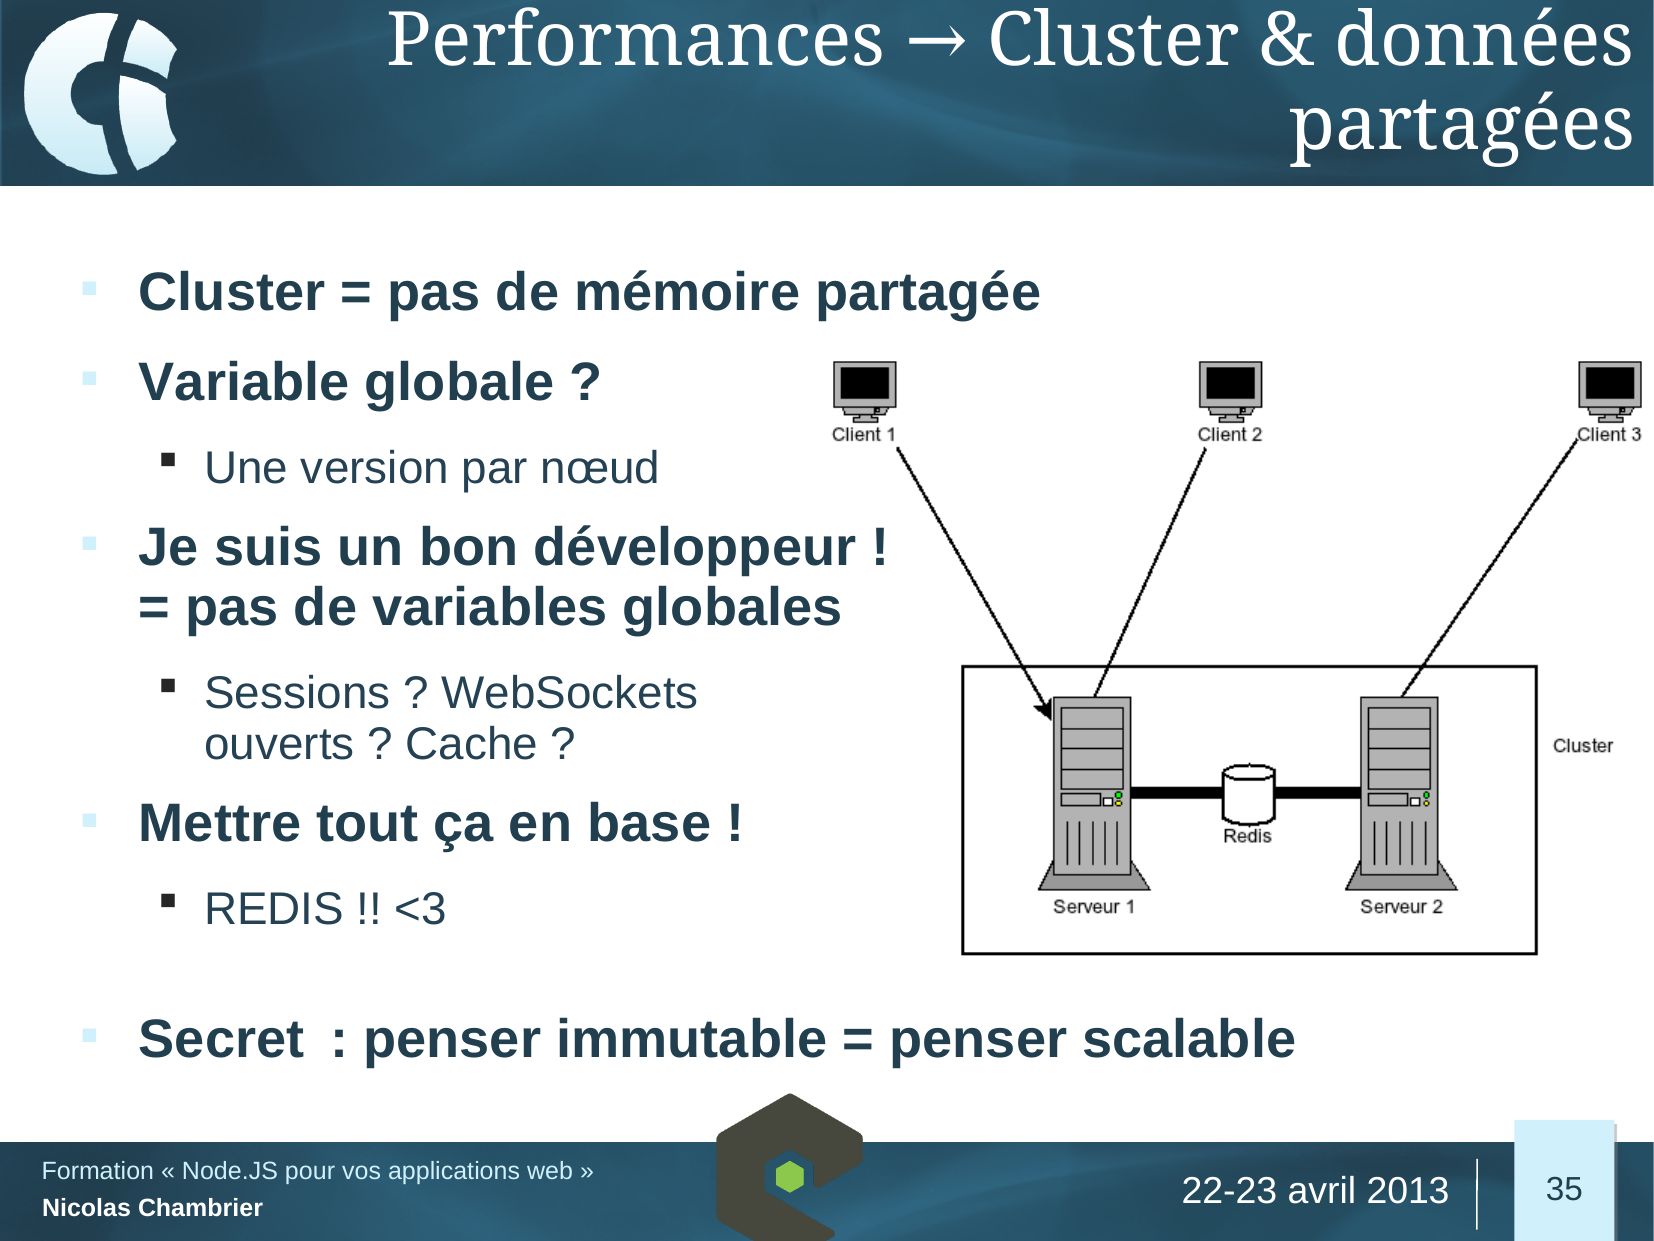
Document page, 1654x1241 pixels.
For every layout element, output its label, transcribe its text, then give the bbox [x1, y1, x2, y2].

picture [716, 1108, 863, 1241]
title Performances → Cluster & données partagées [226, 0, 1654, 167]
picture [1570, 360, 1648, 957]
picture [0, 0, 221, 187]
list Cluster = pas de mémoire partagée Variable globale ? Une version par nœud Je suis un bon développeur ! = pas de variables globales Sessions ? WebSockets ouverts ? Cache ? Mettre tout ça en base ! REDIS !! <3 Secret : penser immutable = penser scalable [82, 257, 1570, 1108]
